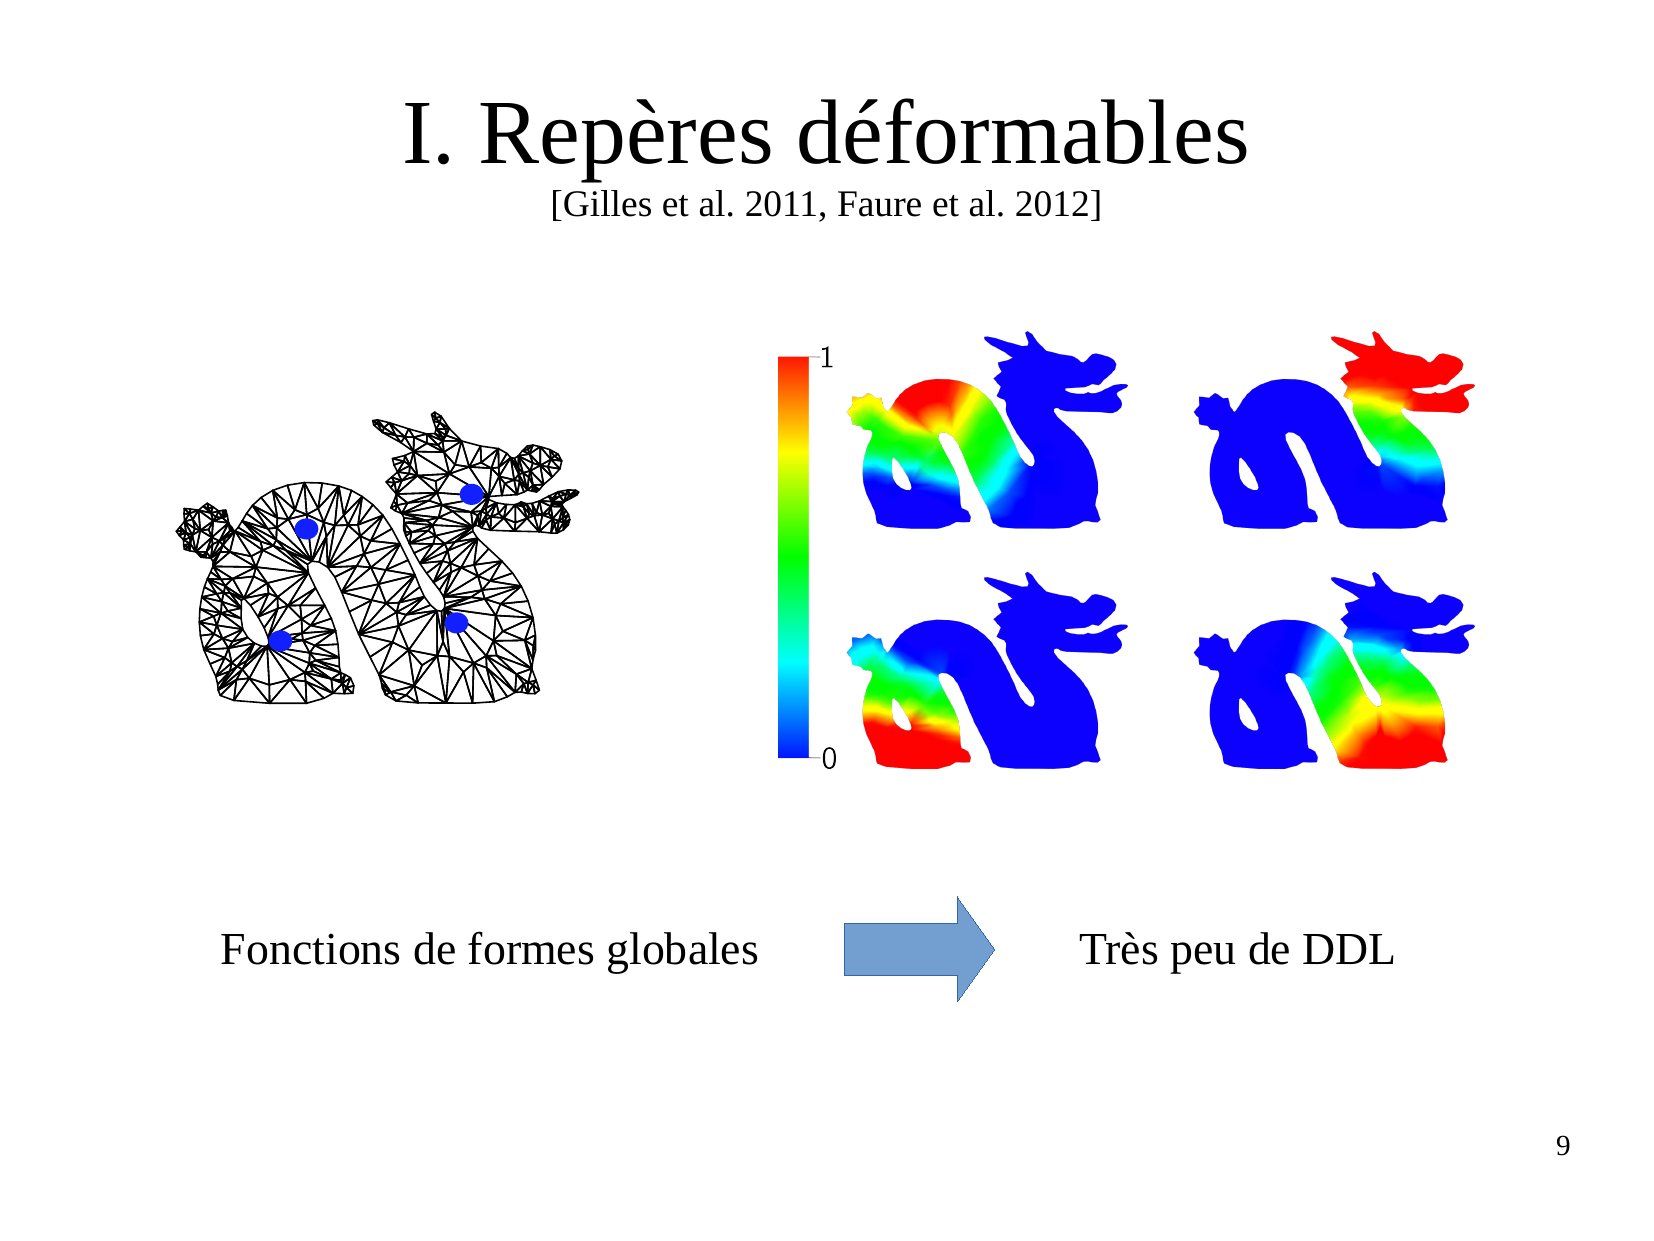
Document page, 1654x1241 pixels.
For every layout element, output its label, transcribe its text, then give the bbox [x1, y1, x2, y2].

picture [778, 282, 1136, 833]
title I. Repères déformables [Gilles et al. 2011, Faure et al. 2012] [82, 49, 1571, 257]
picture [171, 407, 584, 708]
text_box [844, 896, 995, 1002]
text_box Très peu de DDL [1064, 916, 1448, 983]
picture [1172, 282, 1483, 833]
text_box Fonctions de formes globales [205, 916, 775, 983]
